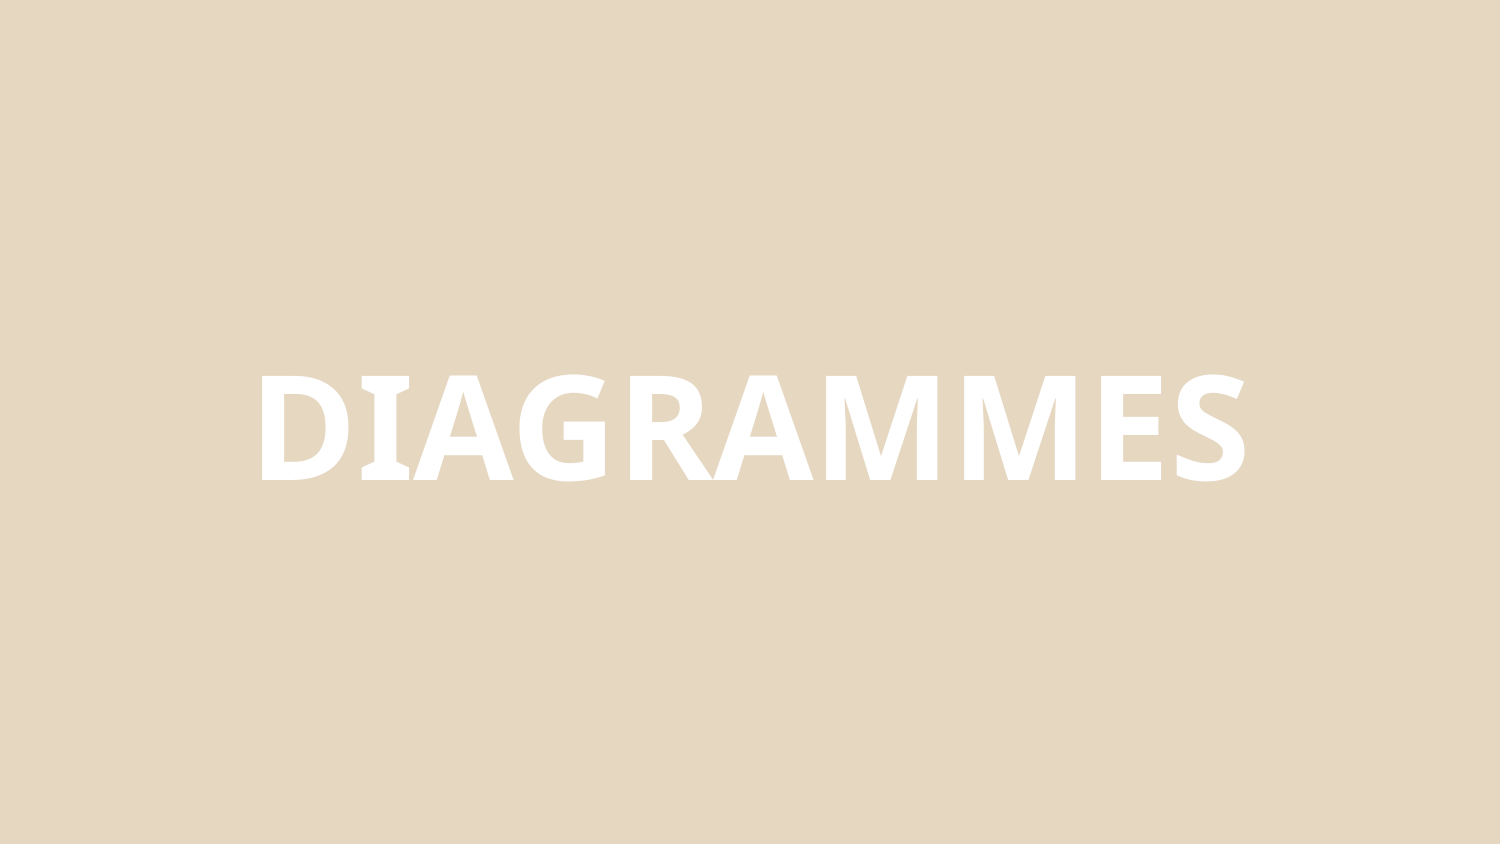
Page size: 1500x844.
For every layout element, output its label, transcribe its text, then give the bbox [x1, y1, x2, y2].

title DIAGRAMMES [45, 319, 1455, 524]
